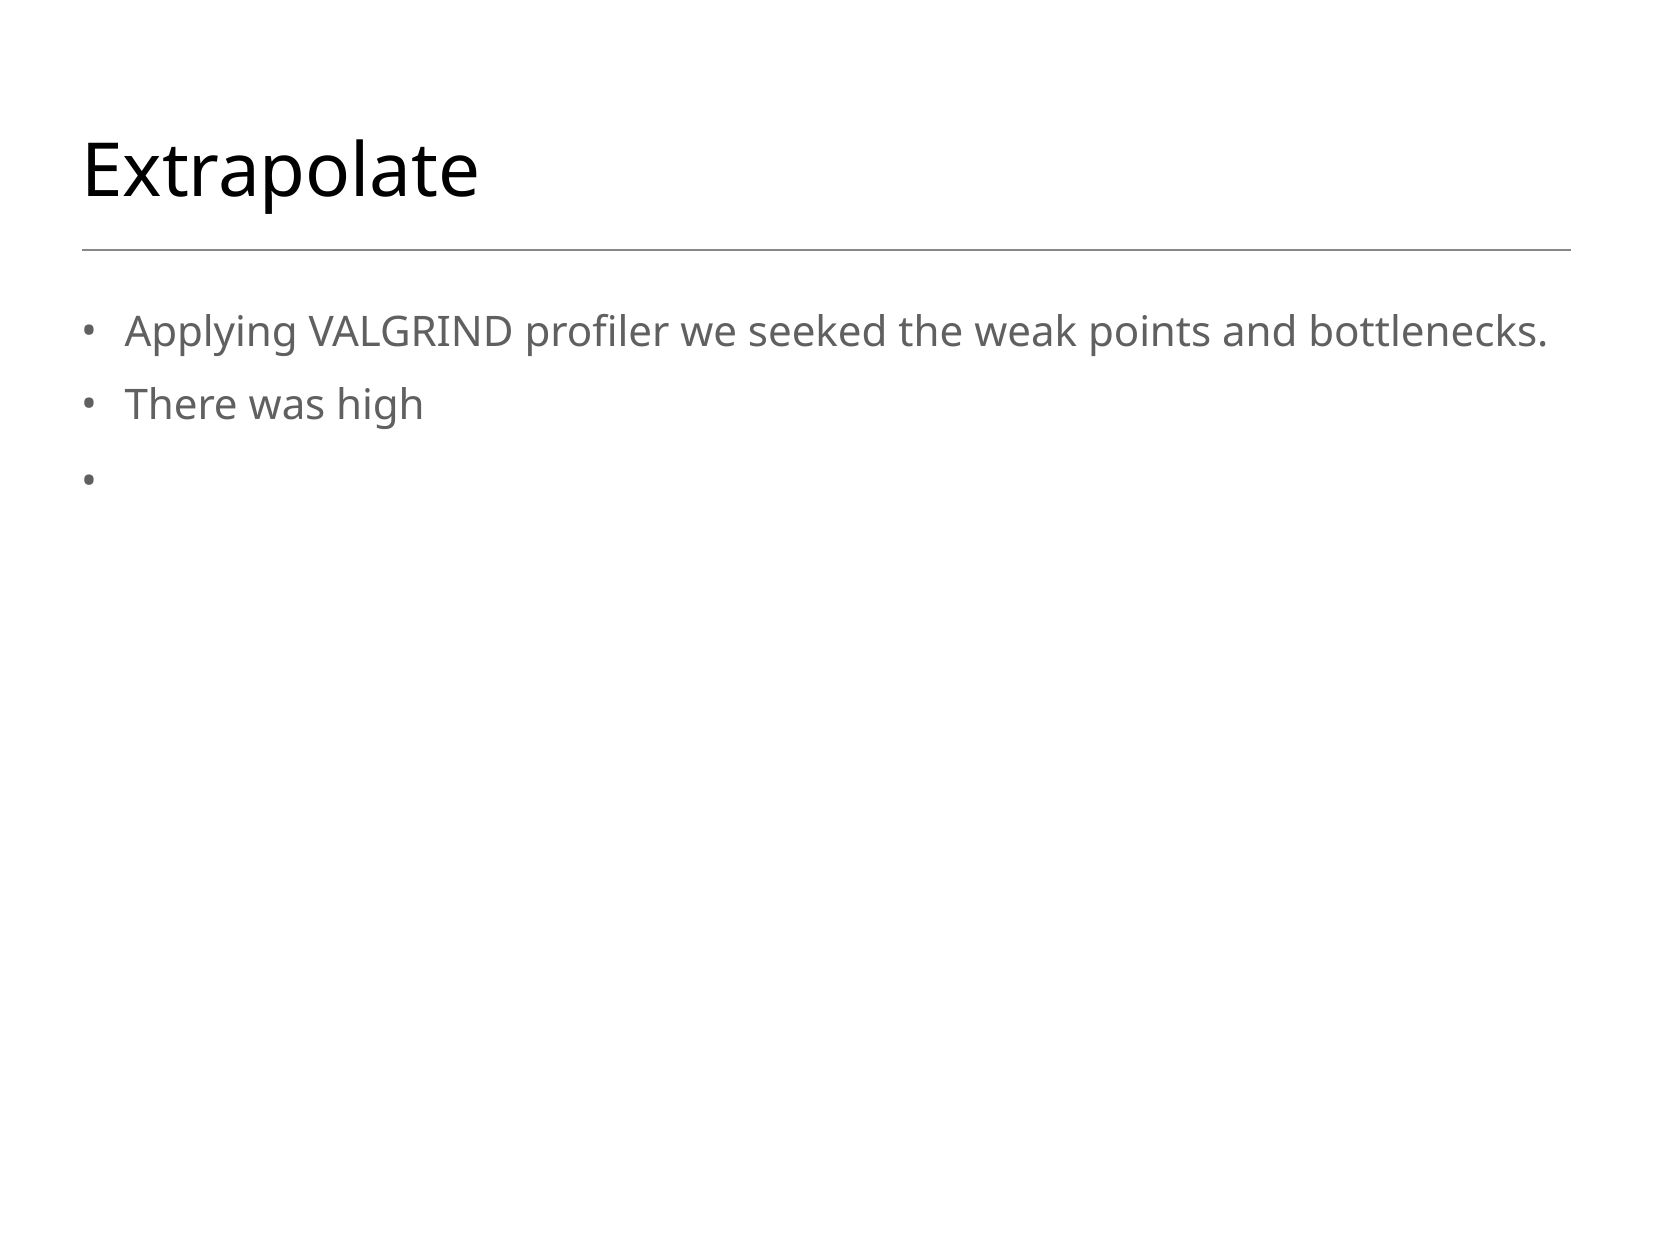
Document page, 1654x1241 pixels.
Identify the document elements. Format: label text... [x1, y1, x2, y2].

title Extrapolate [72, 41, 1582, 220]
list Applying VALGRIND profiler we seeked the weak points and bottlenecks. There was high [72, 295, 1582, 1115]
